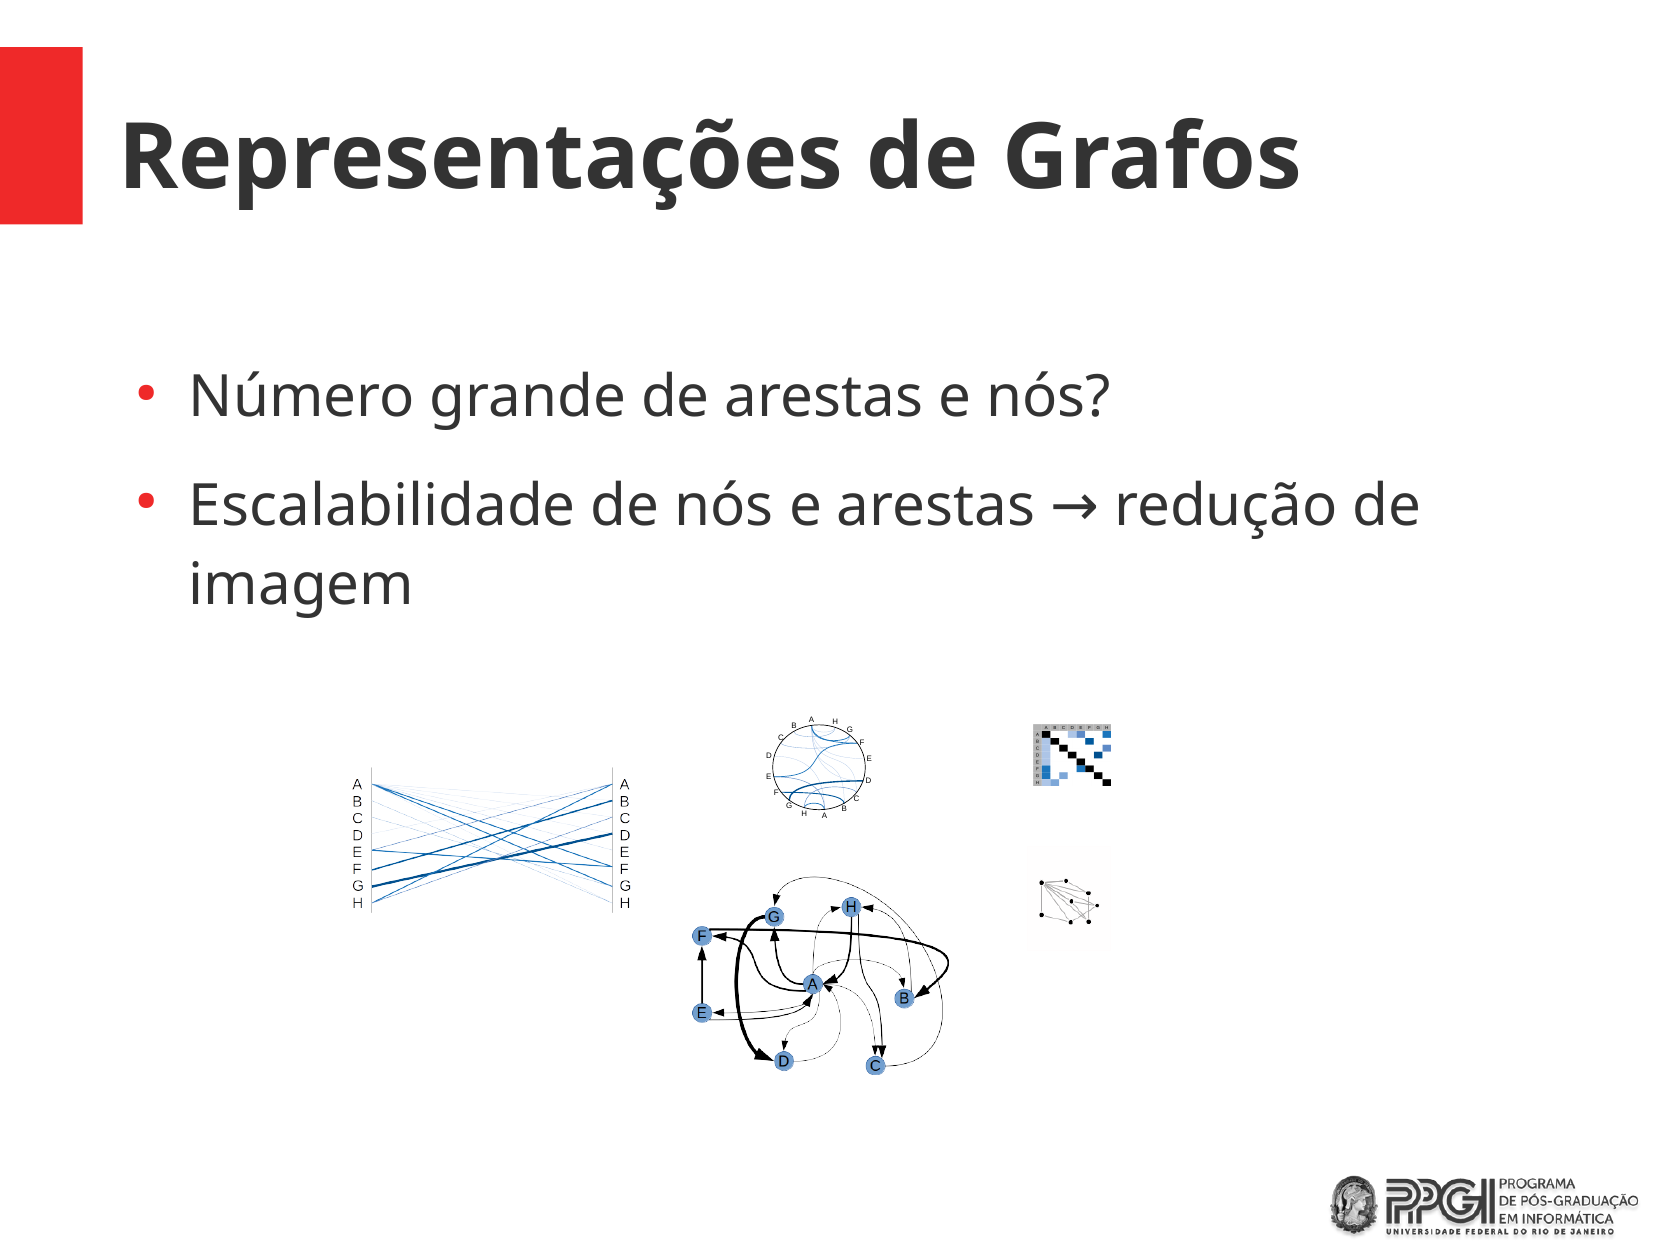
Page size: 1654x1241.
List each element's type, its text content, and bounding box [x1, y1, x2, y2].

title Representações de Grafos [118, 49, 1571, 257]
list Número grande de arestas e nós? Escalabilidade de nós e arestas → redução de imagem [118, 354, 1536, 1074]
